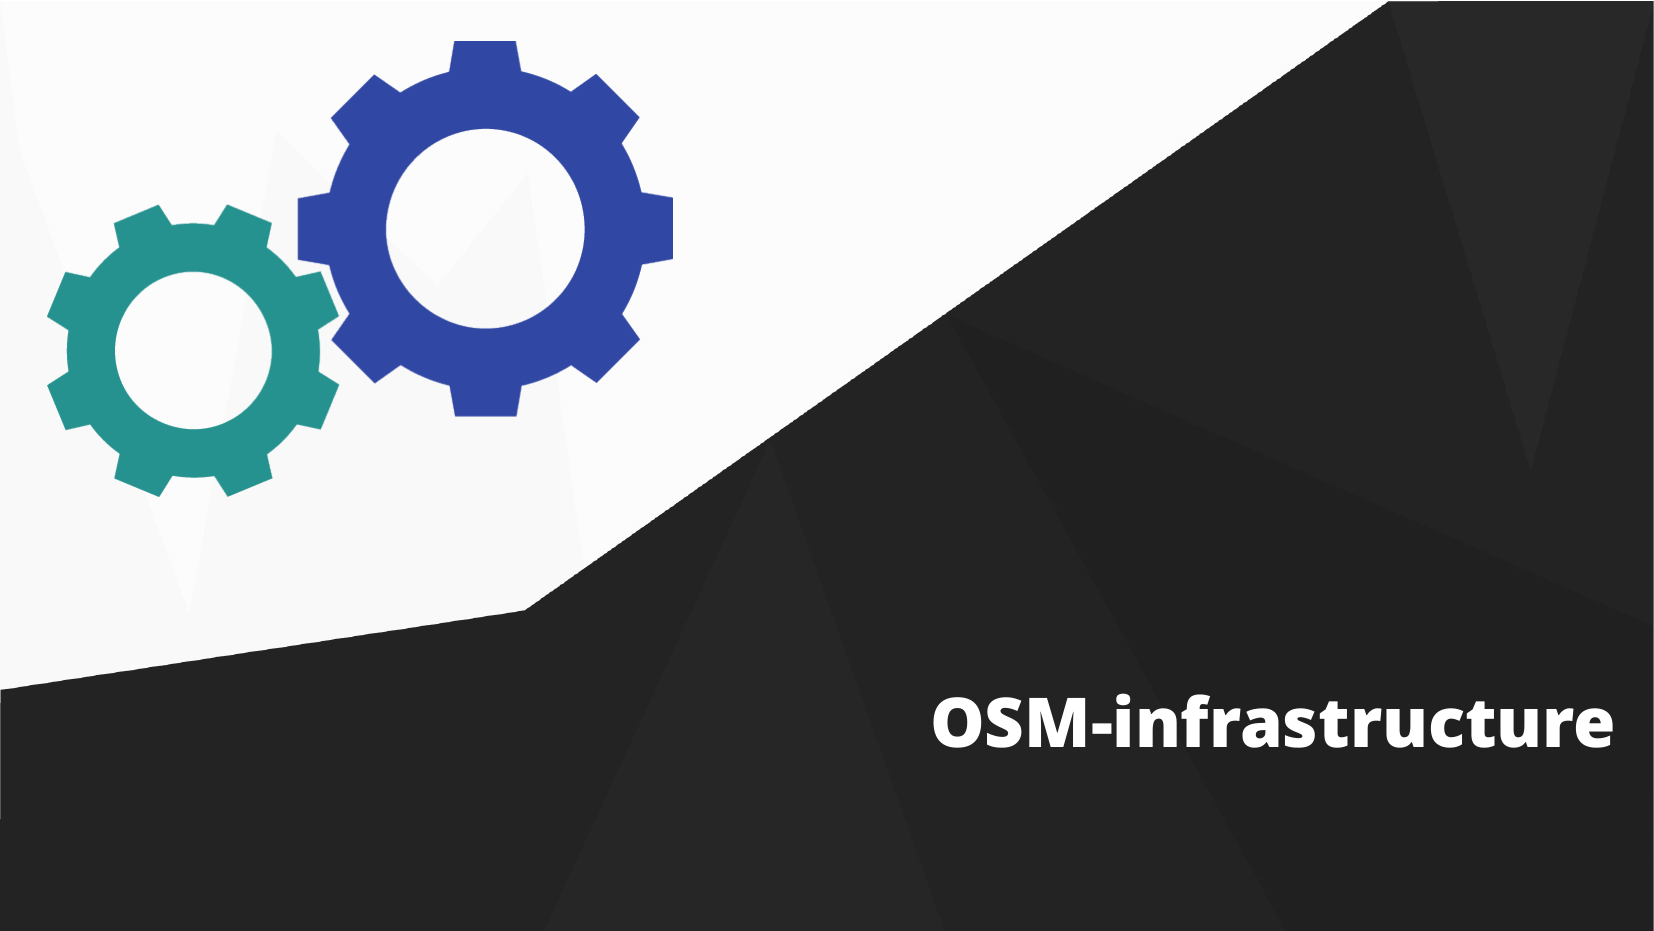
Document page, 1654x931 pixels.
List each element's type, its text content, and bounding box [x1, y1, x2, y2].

picture [0, 1, 1654, 931]
title OSM-infrastructure [649, 650, 1617, 792]
